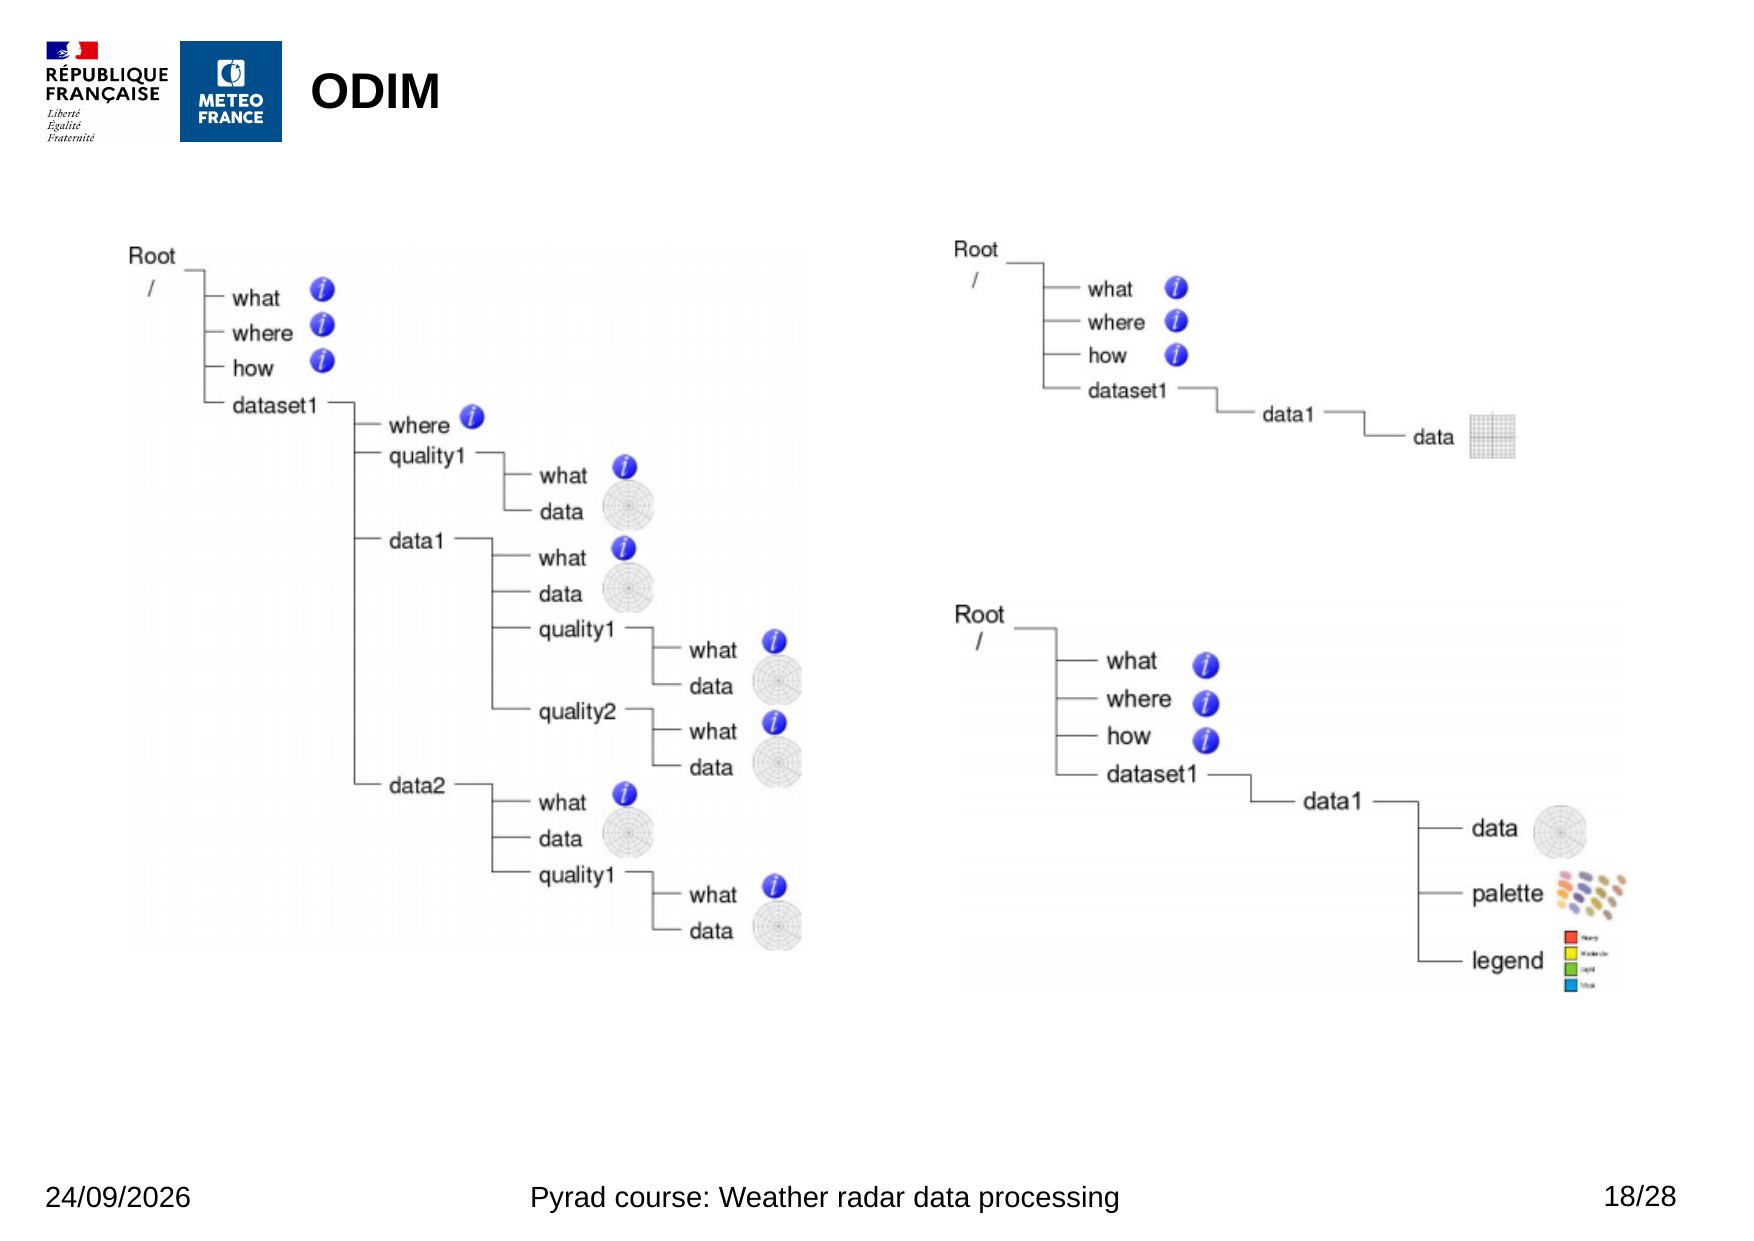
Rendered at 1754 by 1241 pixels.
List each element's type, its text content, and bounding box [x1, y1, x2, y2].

picture [46, 41, 172, 142]
picture [113, 236, 833, 962]
picture [947, 591, 1637, 1011]
picture [943, 233, 1536, 473]
picture [180, 41, 282, 142]
title ODIM [310, 40, 1697, 142]
